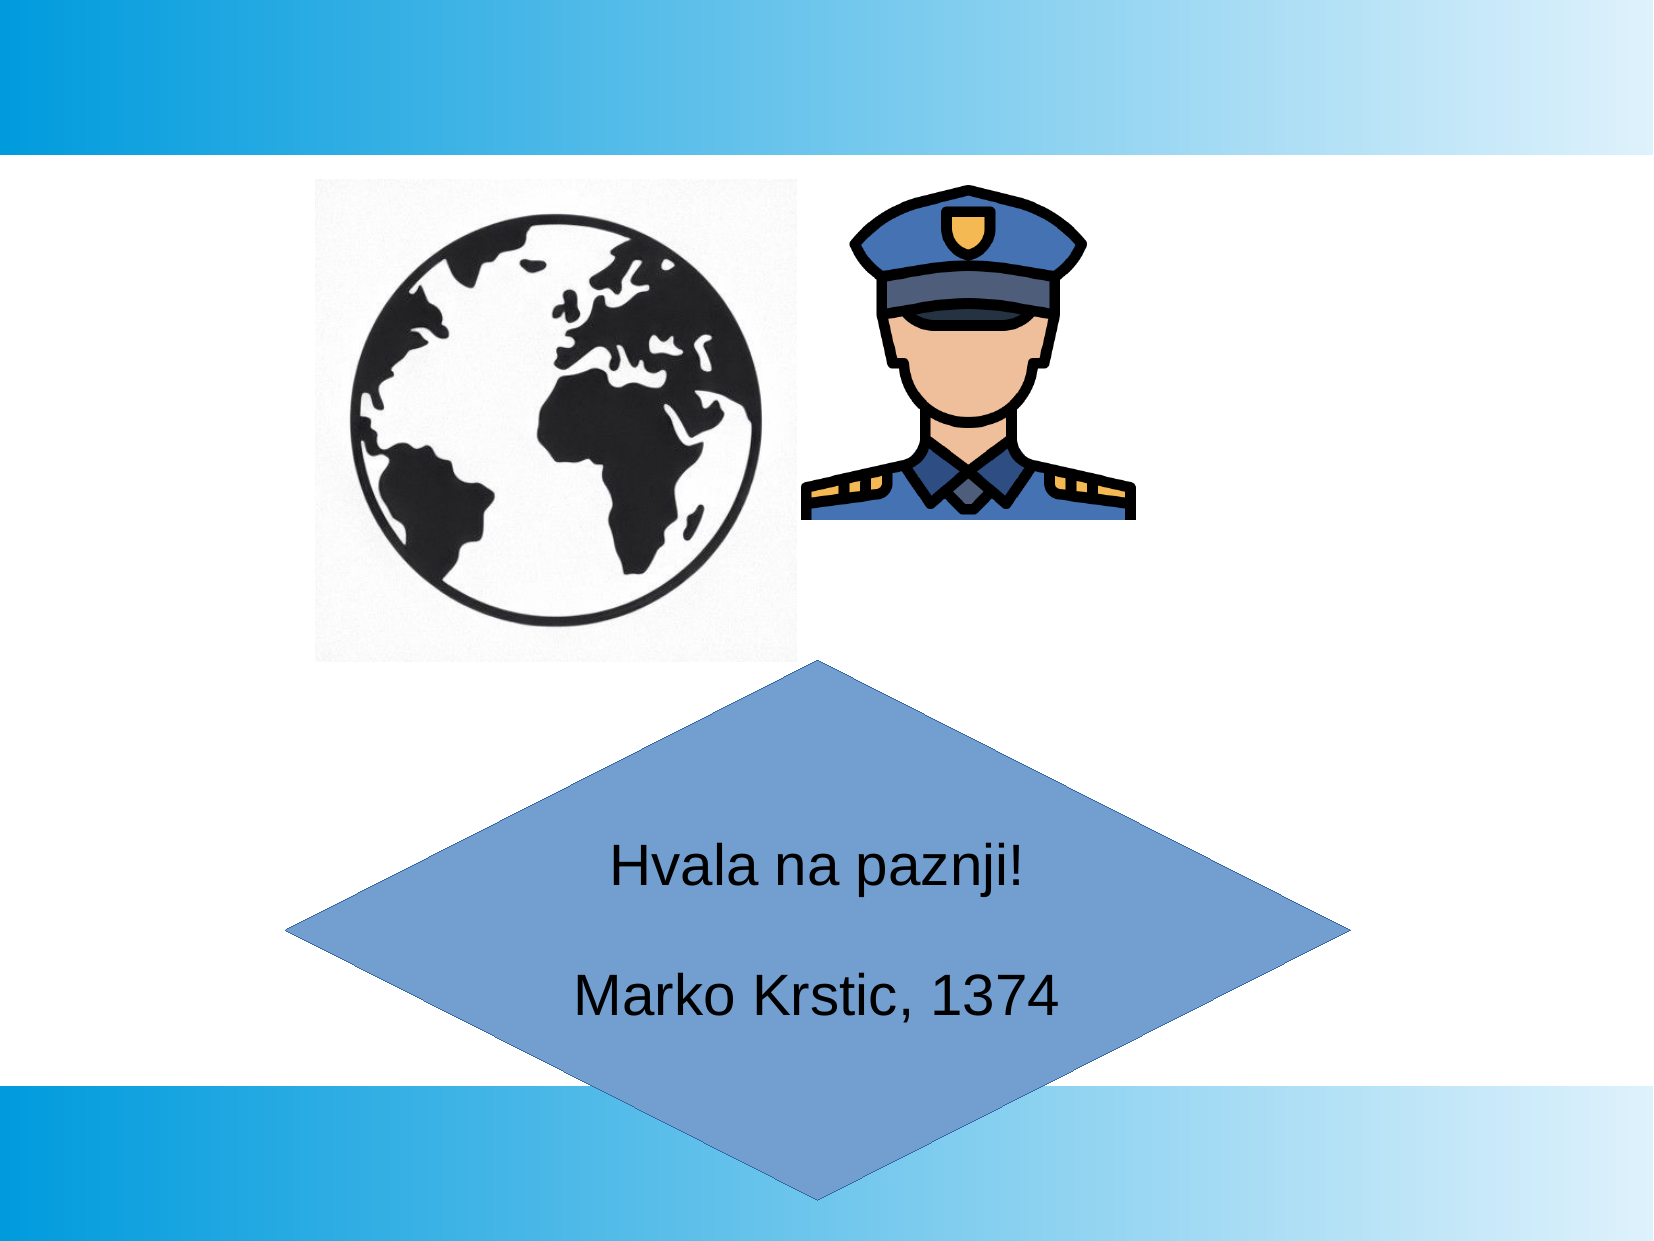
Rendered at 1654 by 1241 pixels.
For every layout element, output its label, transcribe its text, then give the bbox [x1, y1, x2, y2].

picture [315, 179, 1141, 662]
text_box Hvala na paznji! Marko Krstic, 1374 [285, 660, 1351, 1201]
